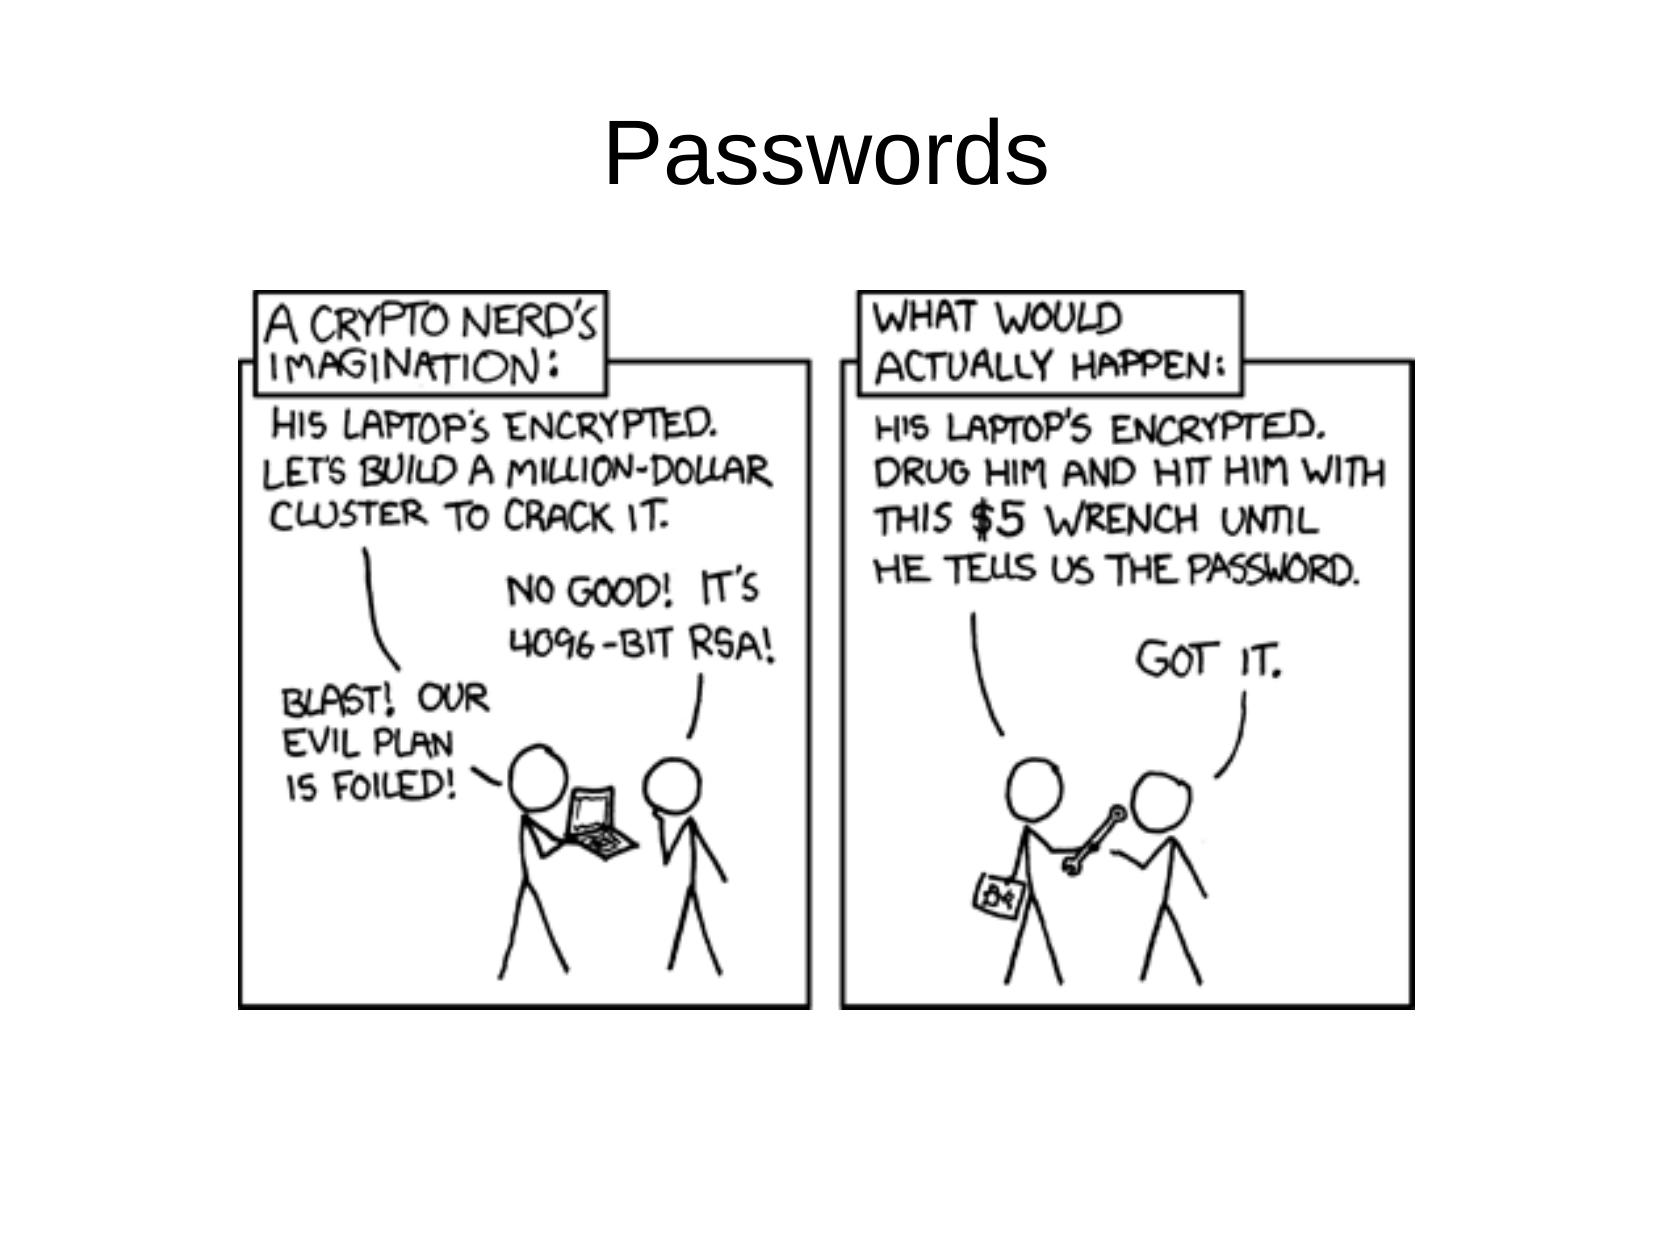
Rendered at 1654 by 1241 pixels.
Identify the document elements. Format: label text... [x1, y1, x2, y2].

picture [238, 290, 1415, 1010]
title Passwords [82, 49, 1571, 257]
